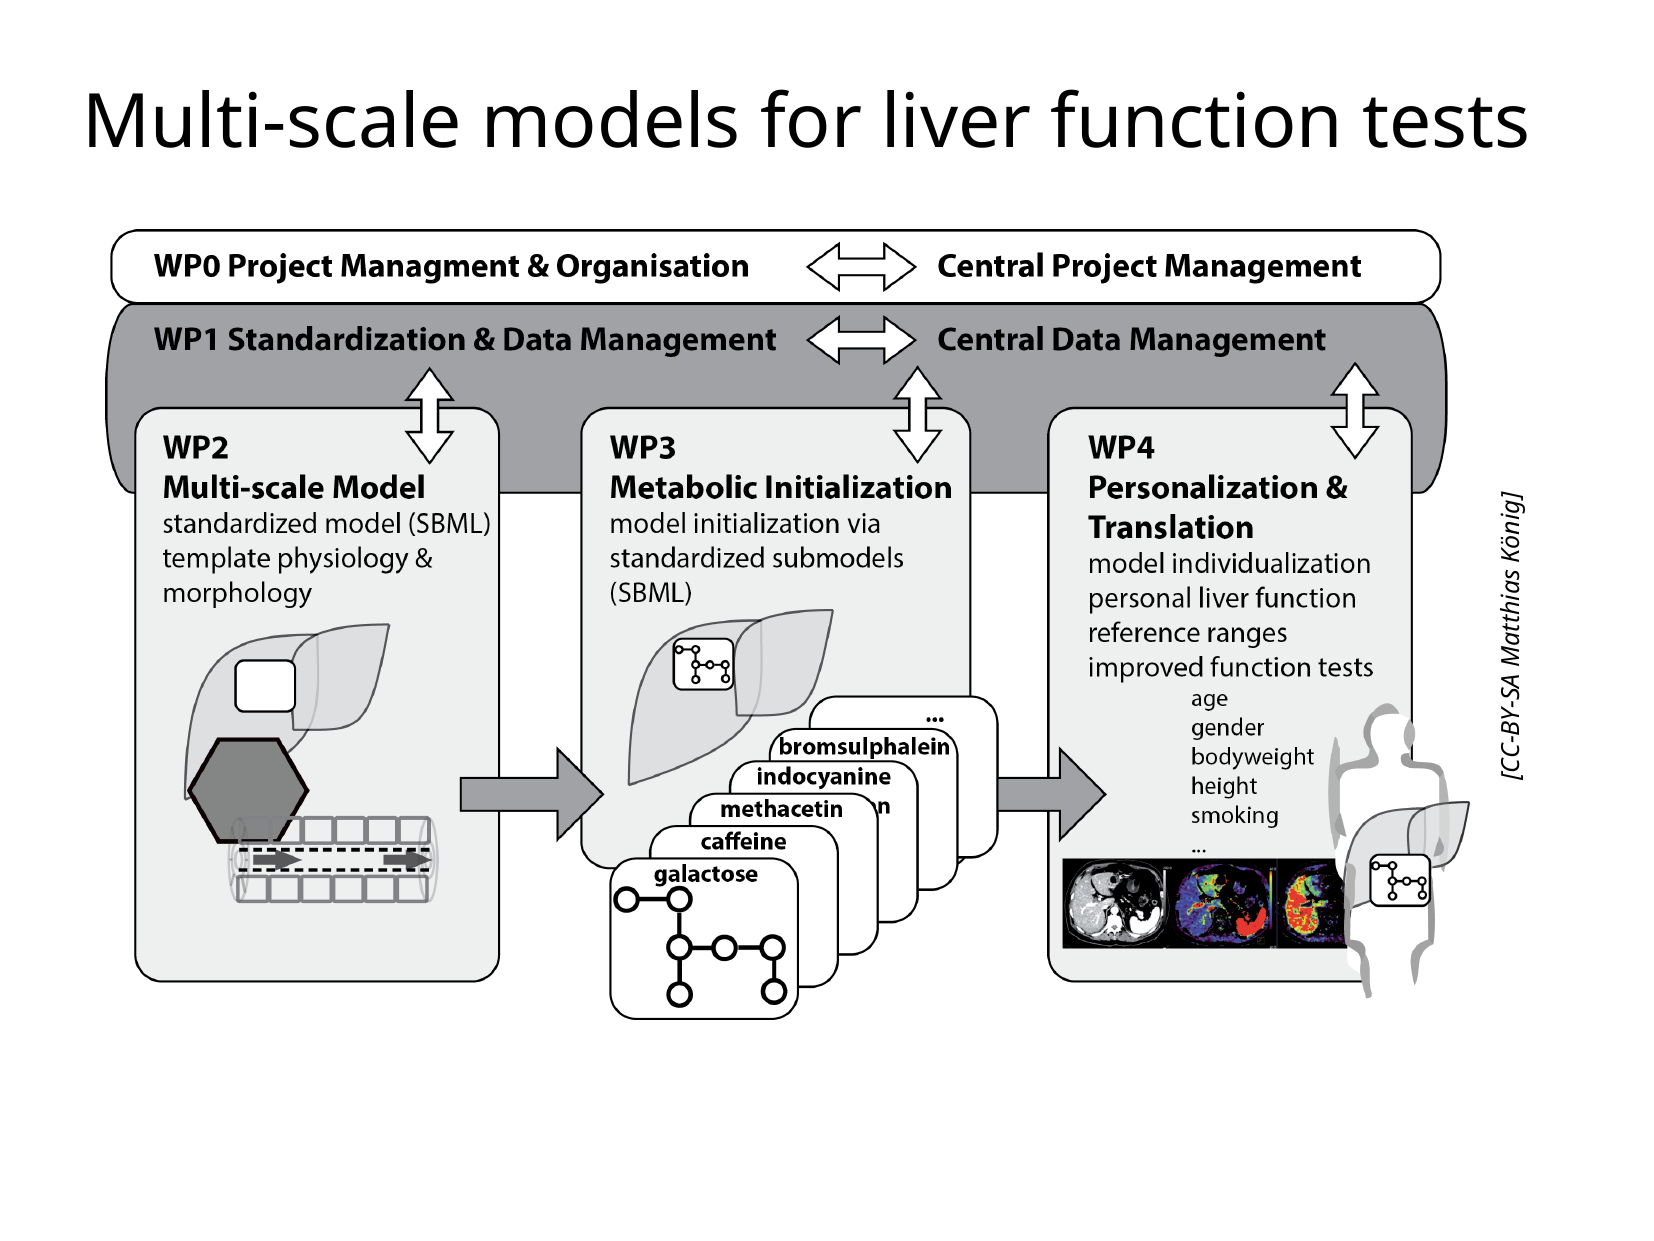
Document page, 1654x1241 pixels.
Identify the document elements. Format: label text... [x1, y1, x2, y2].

text_box Multi-scale models for liver function tests [82, 13, 1571, 221]
picture [105, 229, 1471, 1021]
text_box [CC-BY-SA Matthias König] [1485, 477, 1542, 796]
